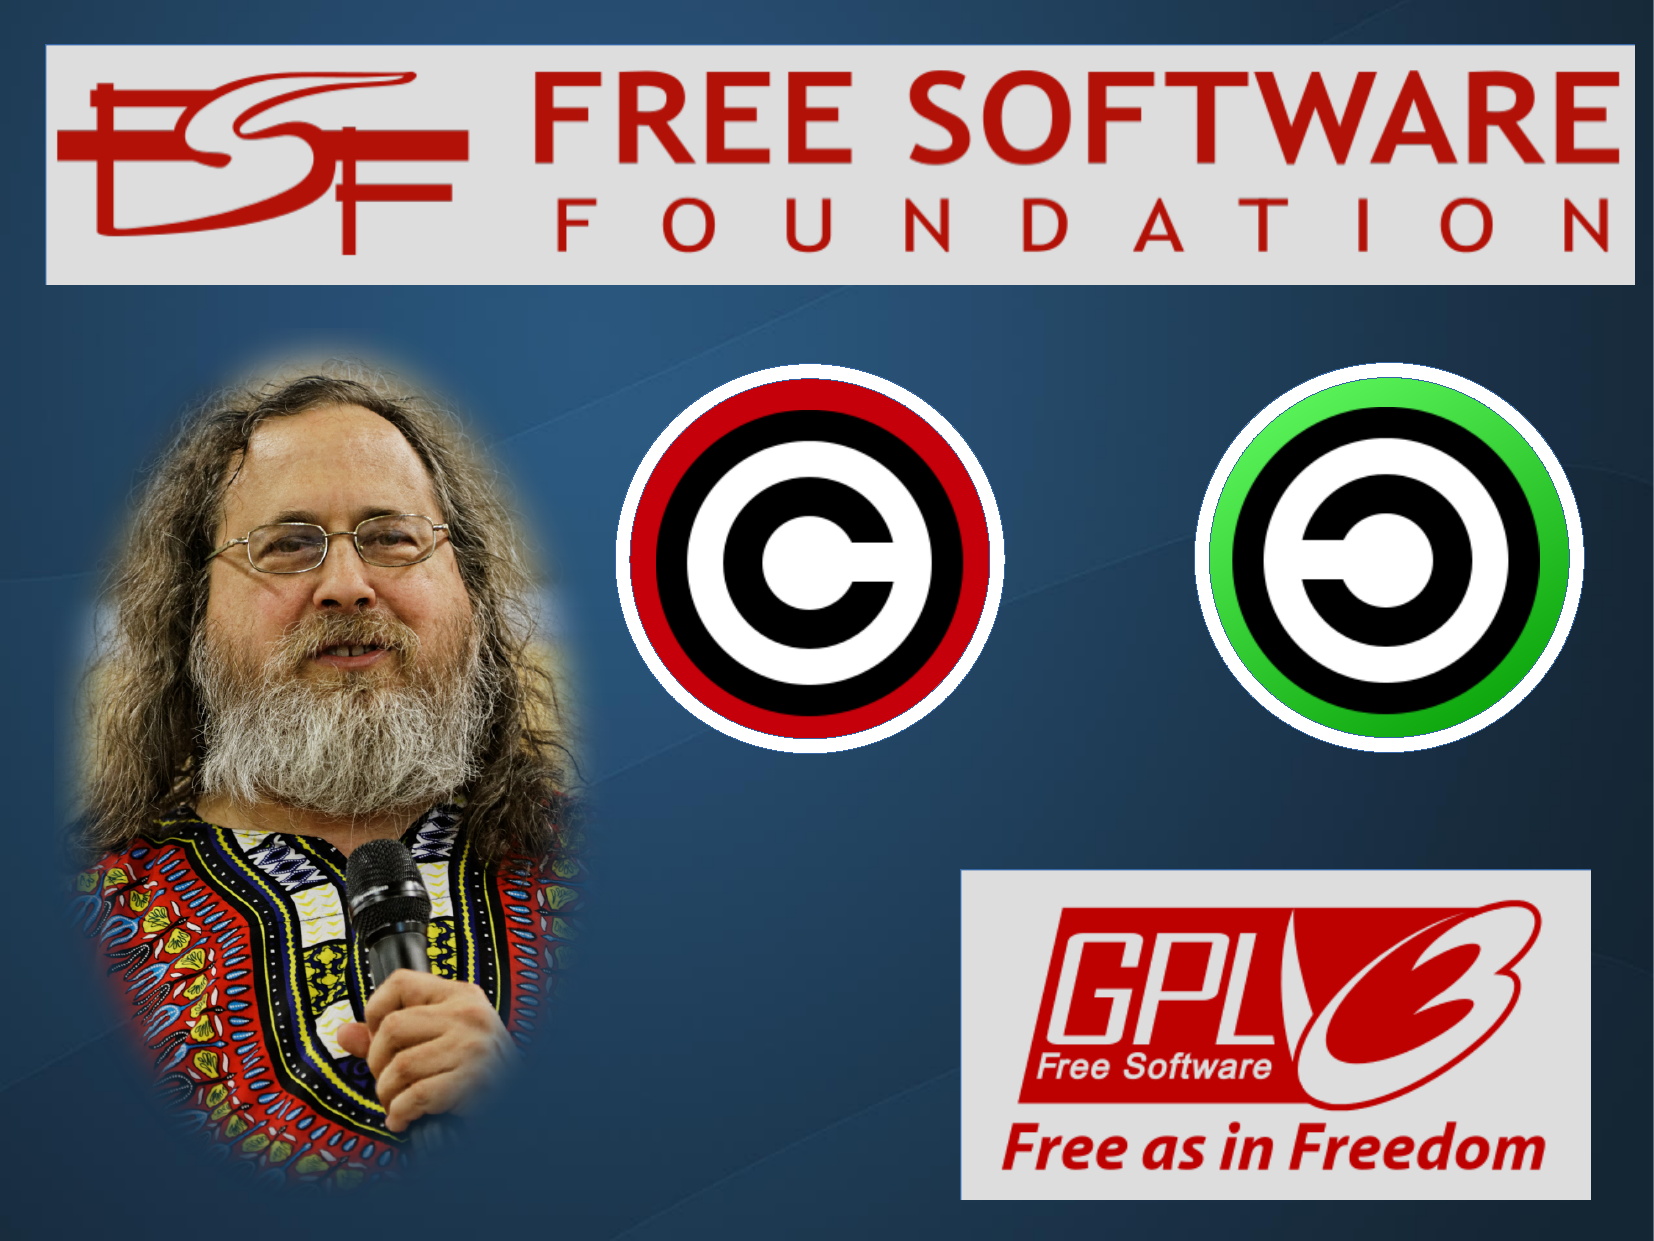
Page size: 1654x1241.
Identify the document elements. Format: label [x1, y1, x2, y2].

picture [0, 0, 1654, 1241]
text_box [683, 363, 937, 410]
text_box [1540, 433, 1585, 682]
text_box [1265, 362, 1514, 407]
text_box [697, 718, 923, 754]
text_box [1275, 716, 1504, 753]
text_box [1194, 443, 1231, 672]
text_box [615, 439, 656, 679]
text_box [965, 440, 1006, 678]
